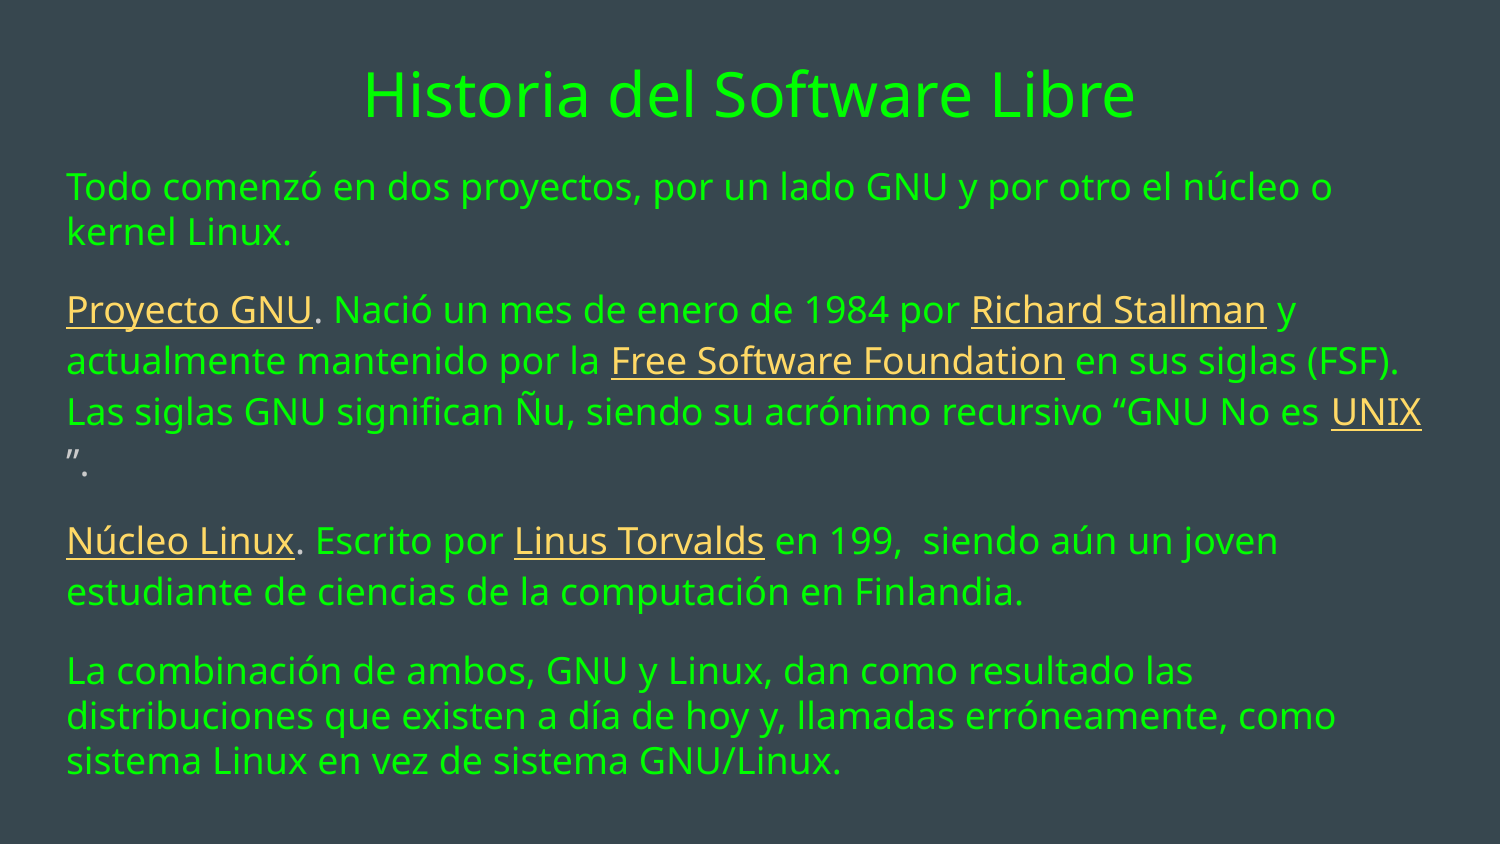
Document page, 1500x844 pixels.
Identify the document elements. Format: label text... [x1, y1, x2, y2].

title Historia del Software Libre [51, 40, 1449, 147]
list Todo comenzó en dos proyectos, por un lado GNU y por otro el núcleo o kernel Linux. Proyecto GNU. Nació un mes de enero de 1984 por Richard Stallman y actualmente mantenido por la Free Software Foundation en sus siglas (FSF). Las siglas GNU significan Ñu, siendo su acrónimo recursivo “GNU No es UNIX”. Núcleo Linux. Escrito por Linus Torvalds en 199, siendo aún un joven estudiante de ciencias de la computación en Finlandia. La combinación de ambos, GNU y Linux, dan como resultado las distribuciones que existen a día de hoy y, llamadas erróneamente, como sistema Linux en vez de sistema GNU/Linux. [51, 147, 1449, 806]
